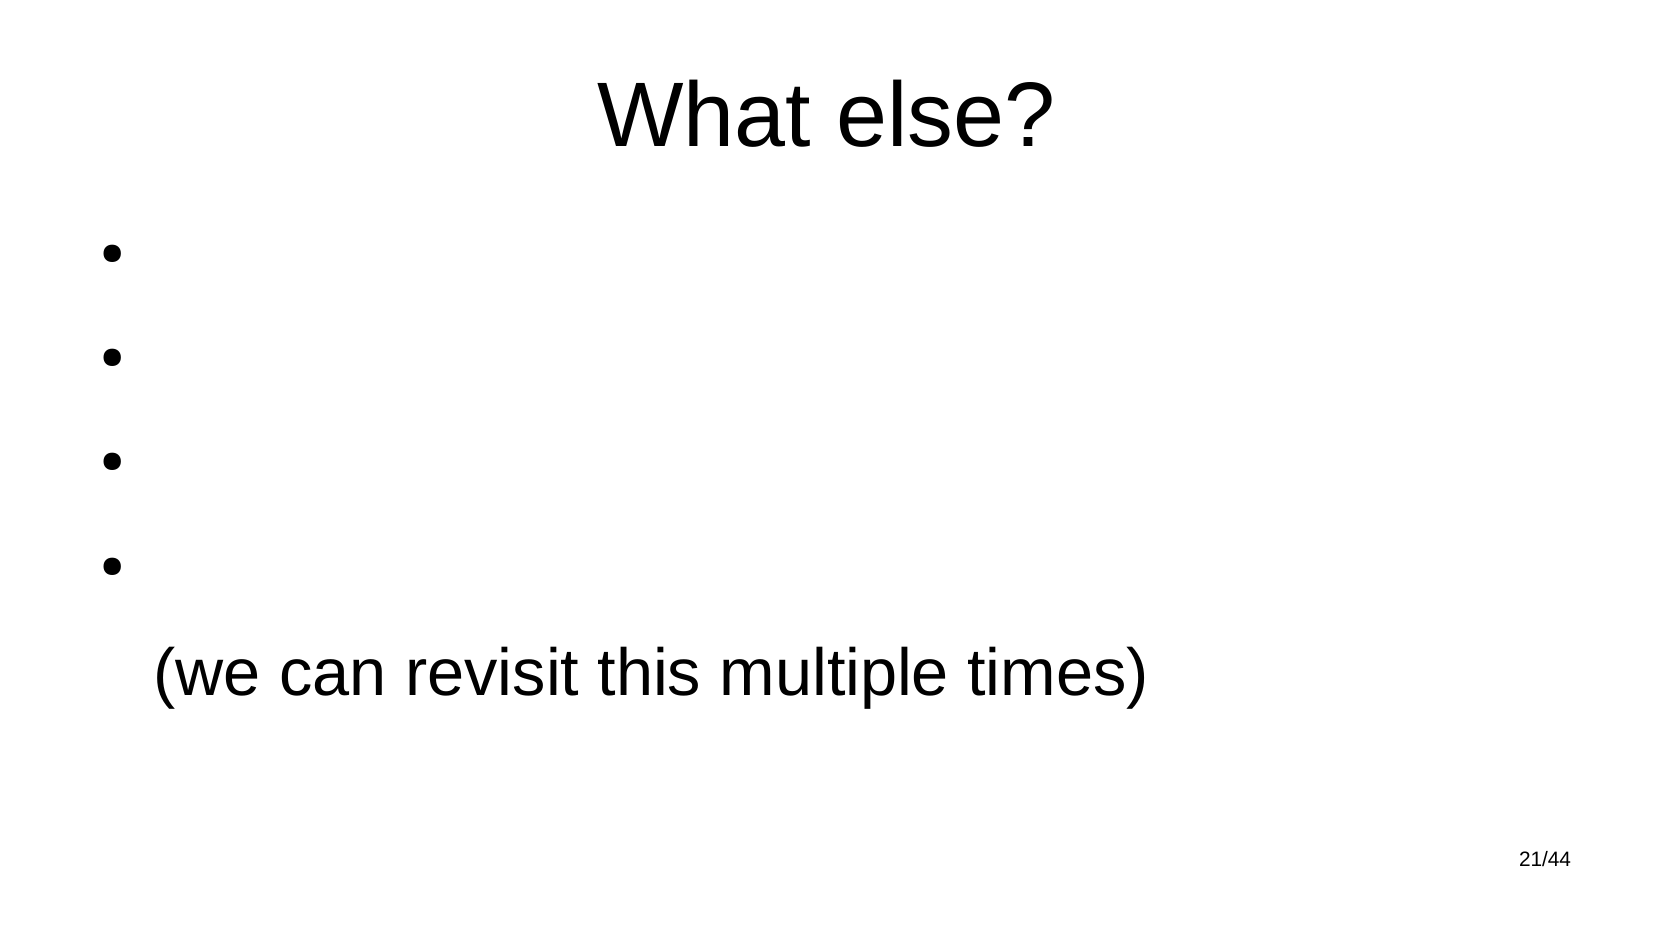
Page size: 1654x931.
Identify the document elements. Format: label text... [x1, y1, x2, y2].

title What else? [82, 37, 1571, 193]
list (we can revisit this multiple times) [82, 217, 1571, 758]
